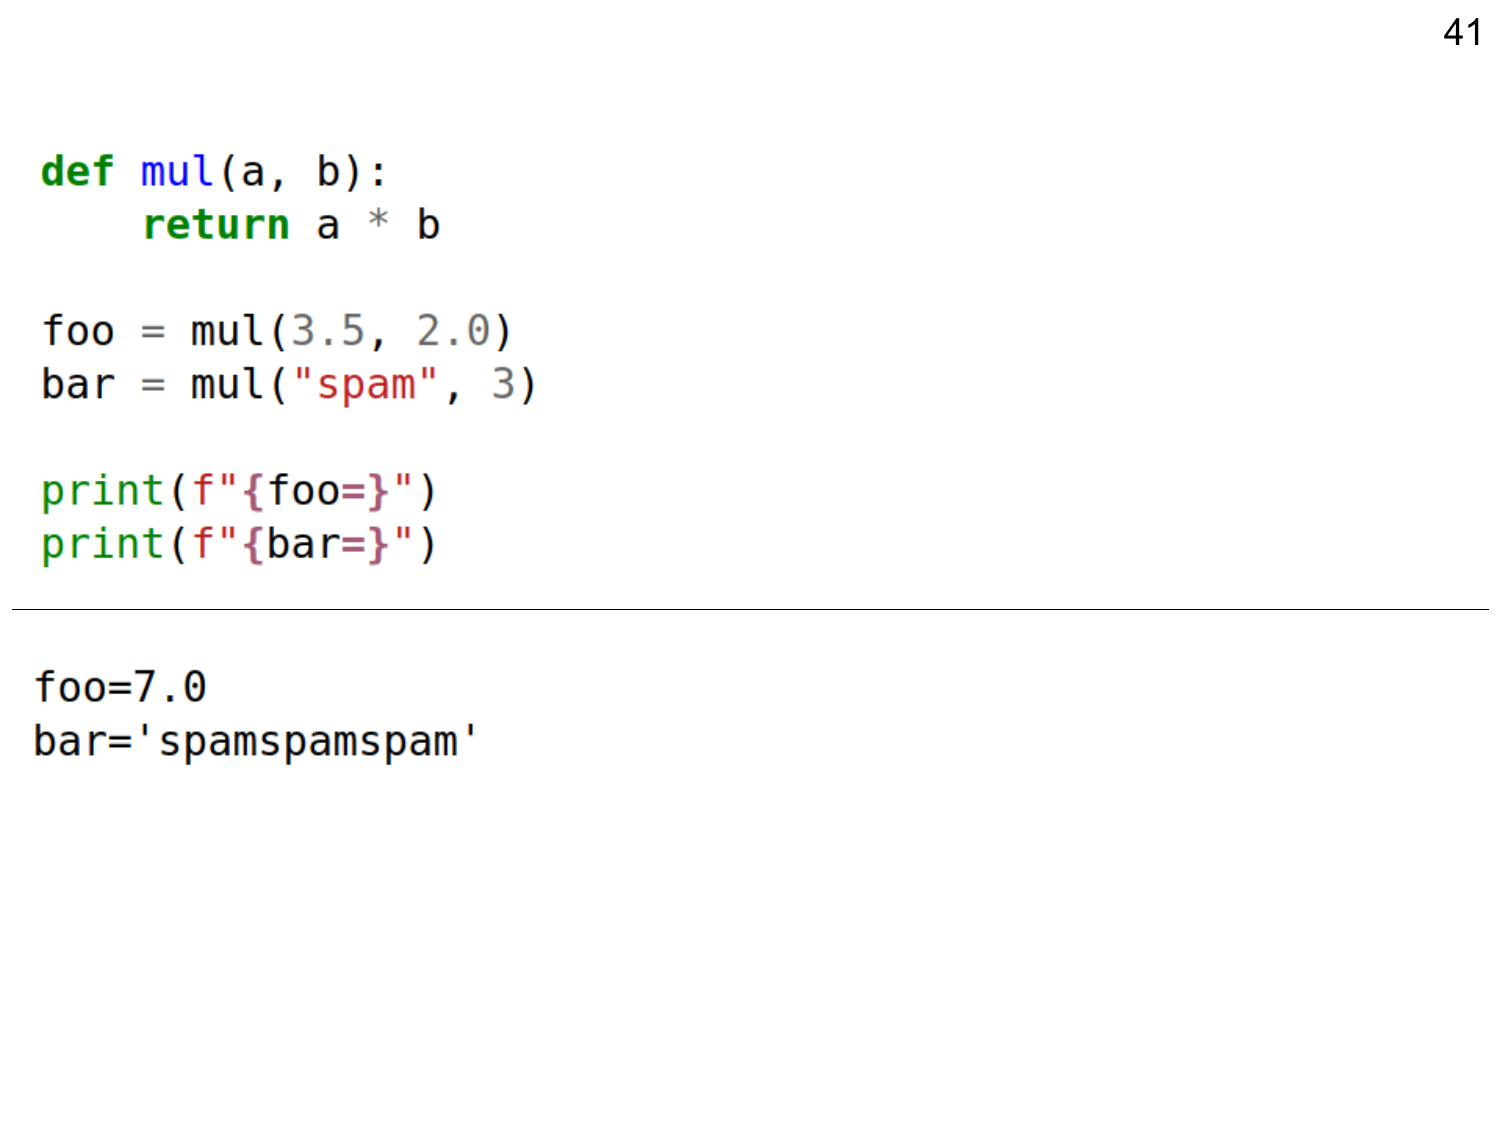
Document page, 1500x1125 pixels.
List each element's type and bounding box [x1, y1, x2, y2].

picture [30, 142, 545, 580]
picture [25, 653, 490, 773]
